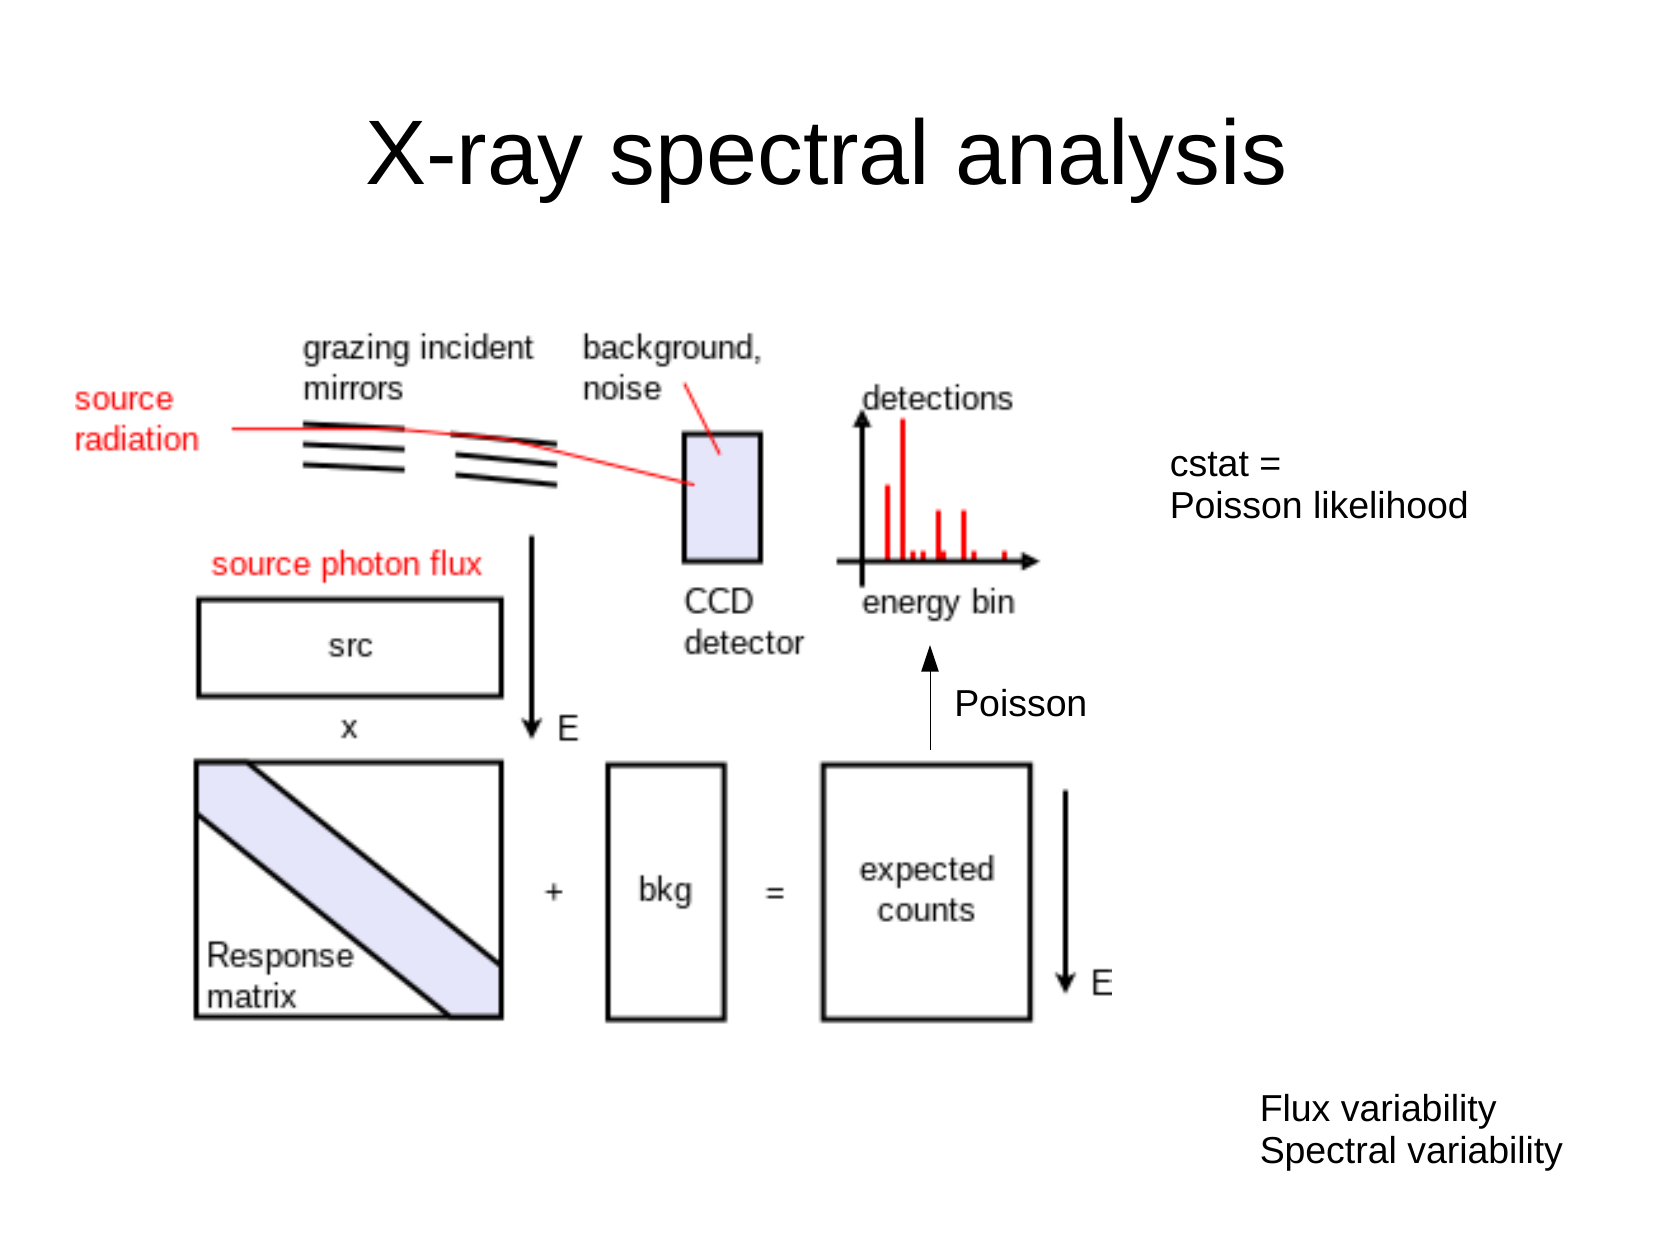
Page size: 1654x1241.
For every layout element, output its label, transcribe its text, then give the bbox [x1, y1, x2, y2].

title X-ray spectral analysis [82, 49, 1571, 257]
picture [75, 329, 1112, 1096]
text_box Poisson [939, 675, 1135, 732]
text_box cstat = Poisson likelihood [1155, 435, 1531, 534]
text_box Flux variability Spectral variability [1245, 1080, 1621, 1221]
